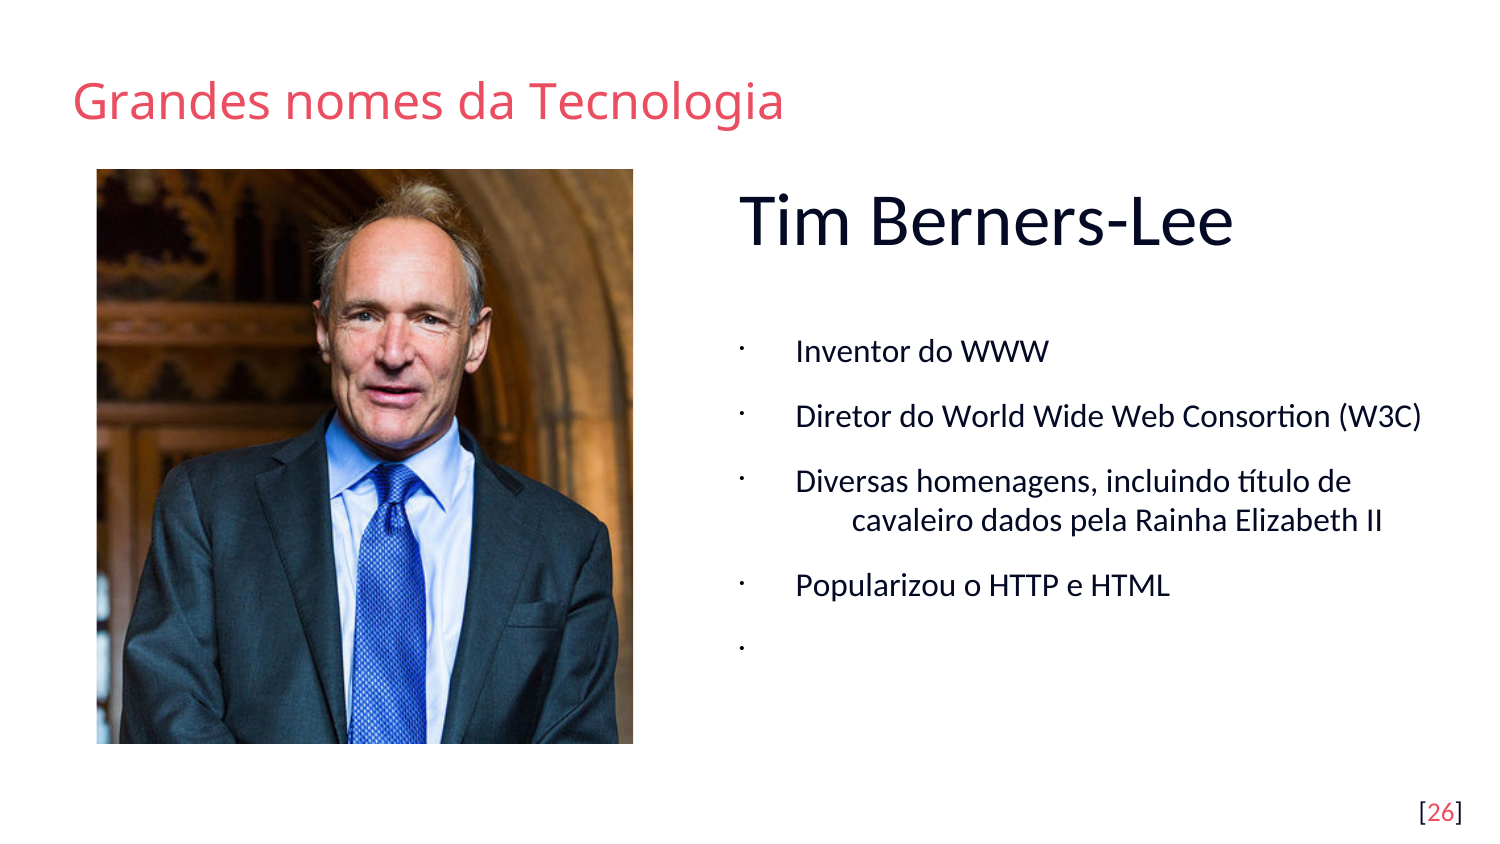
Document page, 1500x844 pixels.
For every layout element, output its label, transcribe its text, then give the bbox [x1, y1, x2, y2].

text_box Inventor do WWW Diretor do World Wide Web Consortion (W3C) Diversas homenagens, incluindo título de cavaleiro dados pela Rainha Elizabeth II Popularizou o HTTP e HTML [699, 313, 1451, 599]
slide_number [26] [1403, 779, 1494, 844]
text_box Tim Berners-Lee [699, 145, 1500, 286]
text_box Grandes nomes da Tecnologia [57, 45, 1274, 126]
picture [96, 169, 634, 744]
